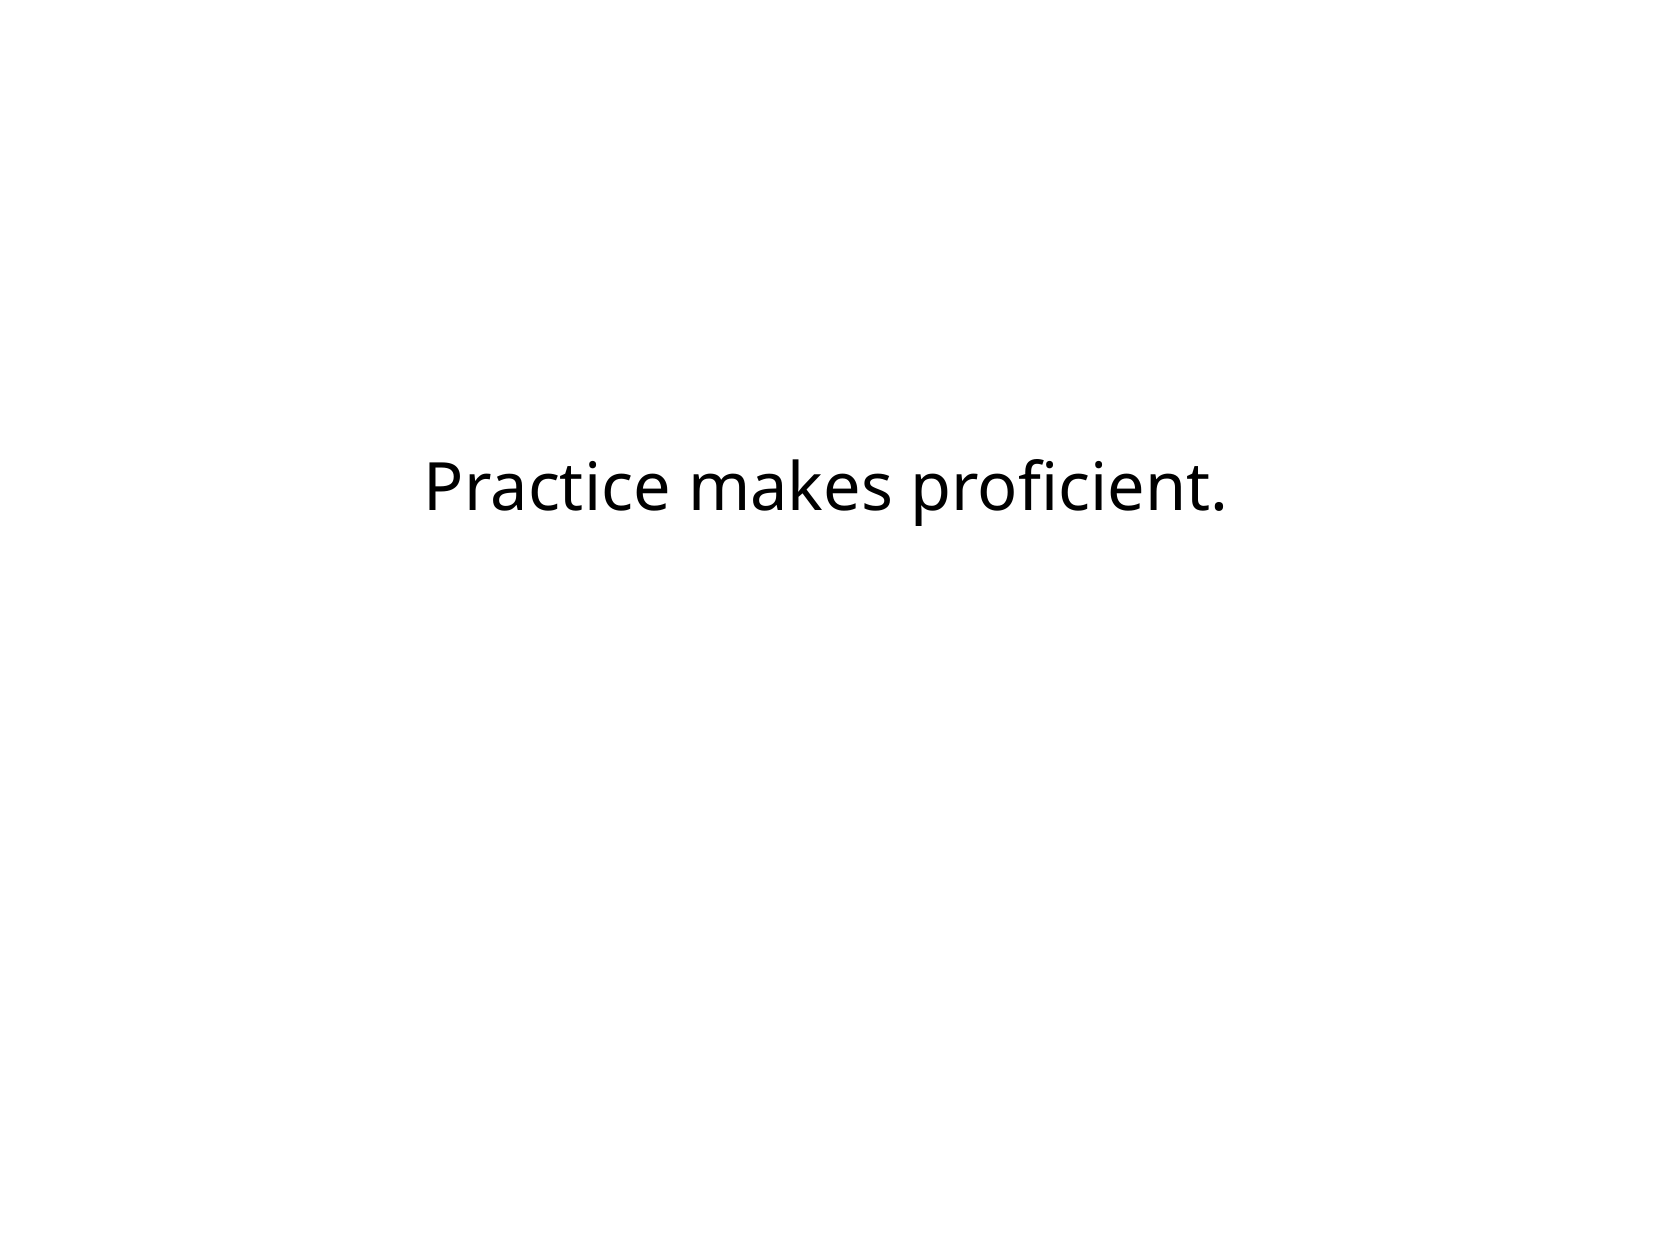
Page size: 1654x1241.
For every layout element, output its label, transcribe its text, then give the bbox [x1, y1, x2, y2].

subtitle Practice makes proficient. [82, 49, 1571, 1010]
